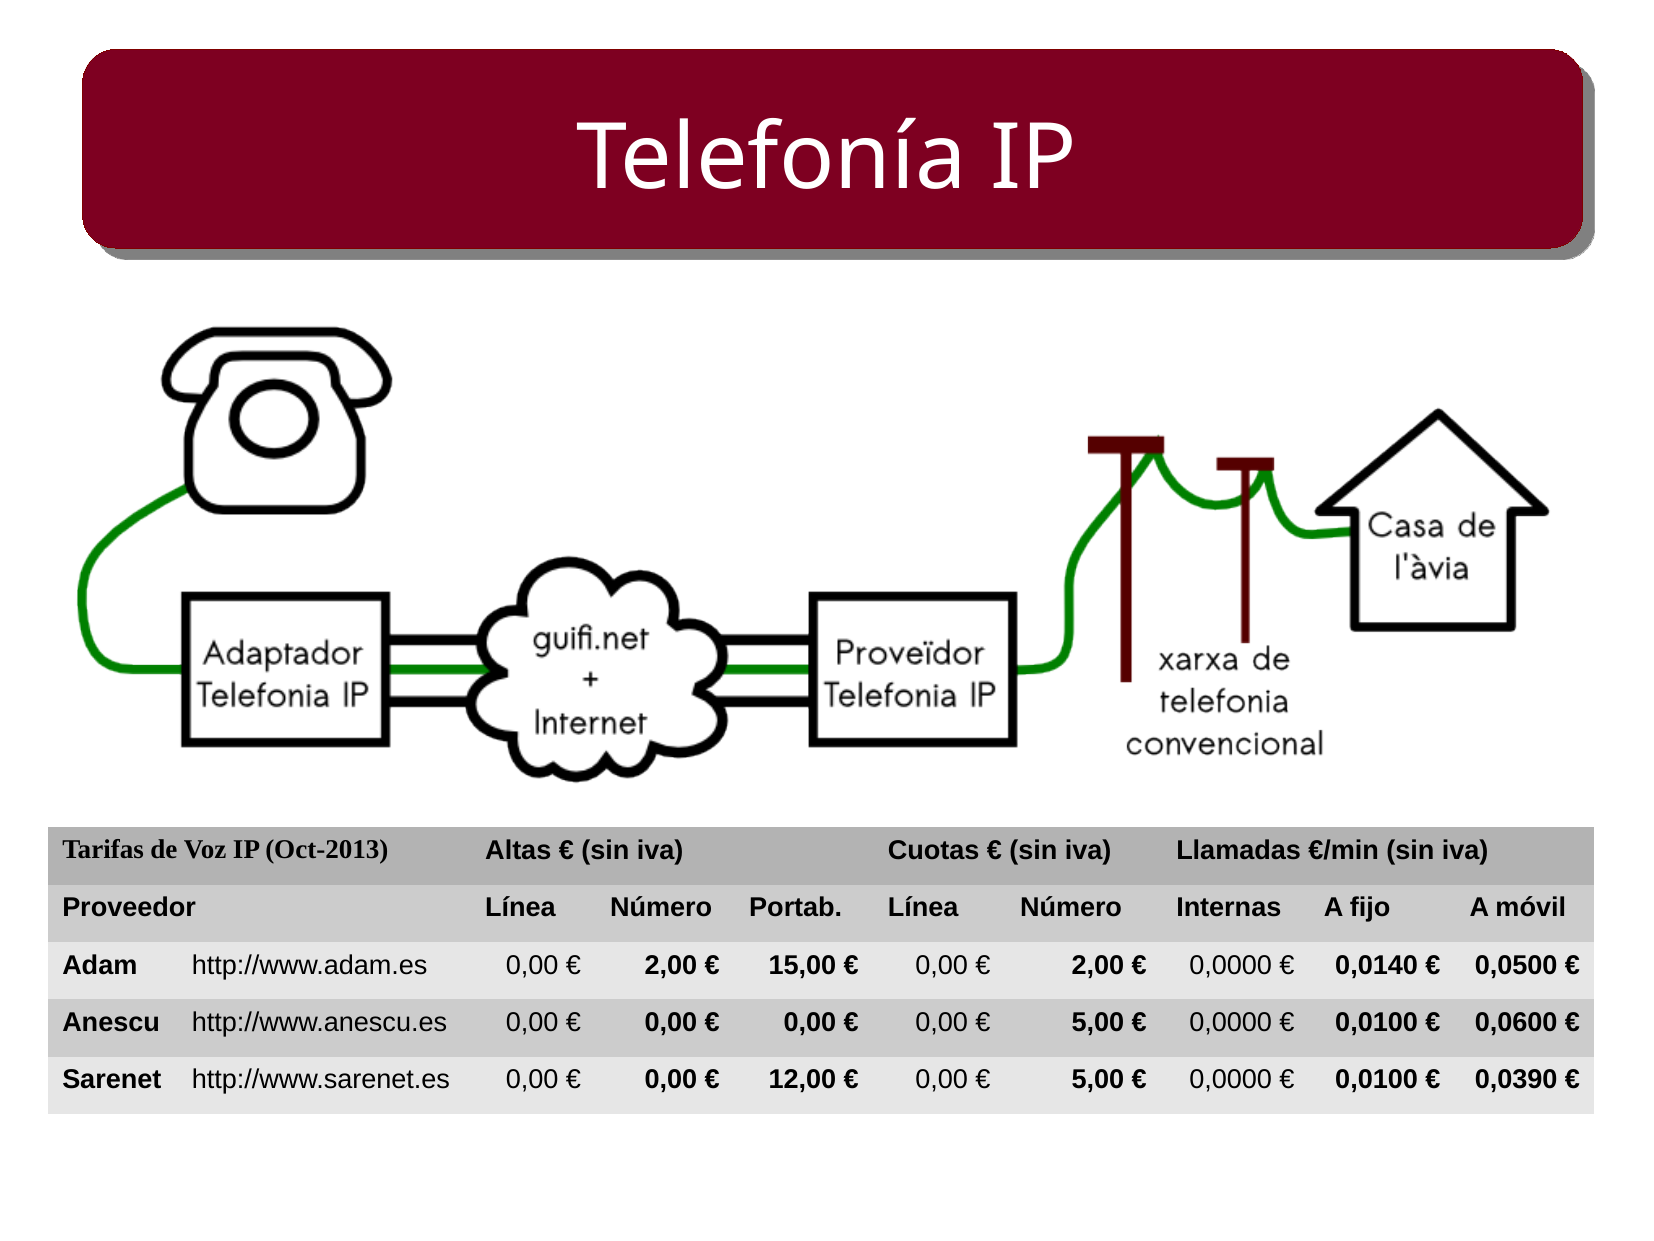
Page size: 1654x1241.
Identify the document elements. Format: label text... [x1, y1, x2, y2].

table_cell 12,00 € [734, 1057, 873, 1114]
table_cell 0,00 € [873, 942, 1005, 999]
table_cell Número [595, 885, 734, 942]
table_cell http://www.adam.es [177, 942, 470, 999]
table_cell 0,00 € [595, 1057, 734, 1114]
table_cell Adam [48, 942, 177, 999]
table_cell 5,00 € [1005, 1057, 1161, 1114]
table_cell 0,0140 € [1309, 942, 1455, 999]
table_cell 0,0000 € [1161, 942, 1309, 999]
table_cell 2,00 € [1005, 942, 1161, 999]
table_cell Proveedor [48, 885, 470, 942]
table_header Cuotas € (sin iva) [873, 827, 1161, 885]
table_header Tarifas de Voz IP (Oct-2013) [48, 827, 470, 885]
table_cell Portab. [734, 885, 873, 942]
table_cell 0,0500 € [1455, 942, 1594, 999]
table_cell 0,0100 € [1309, 1057, 1455, 1114]
table_cell 15,00 € [734, 942, 873, 999]
table_header Llamadas €/min (sin iva) [1161, 827, 1594, 885]
table_cell http://www.sarenet.es [177, 1057, 470, 1114]
table_cell 0,0390 € [1455, 1057, 1594, 1114]
table_cell 0,00 € [873, 999, 1005, 1057]
picture [68, 318, 1559, 792]
table_cell A fijo [1309, 885, 1455, 942]
table_cell 0,0000 € [1161, 1057, 1309, 1114]
table_cell 0,00 € [734, 999, 873, 1057]
table_cell 0,0100 € [1309, 999, 1455, 1057]
table_cell Línea [873, 885, 1005, 942]
table_cell 2,00 € [595, 942, 734, 999]
table_cell 0,00 € [470, 999, 595, 1057]
table_header Altas € (sin iva) [470, 827, 873, 885]
table_cell http://www.anescu.es [177, 999, 470, 1057]
table_cell 0,0000 € [1161, 999, 1309, 1057]
table_cell 0,0600 € [1455, 999, 1594, 1057]
table_cell 0,00 € [595, 999, 734, 1057]
table_cell A móvil [1455, 885, 1594, 942]
table_cell Anescu [48, 999, 177, 1057]
table_cell Número [1005, 885, 1161, 942]
table_cell 5,00 € [1005, 999, 1161, 1057]
table_cell Internas [1161, 885, 1309, 942]
table_cell 0,00 € [470, 1057, 595, 1114]
table_cell Sarenet [48, 1057, 177, 1114]
title Telefonía IP [82, 49, 1571, 257]
table_cell 0,00 € [470, 942, 595, 999]
table_cell Línea [470, 885, 595, 942]
table_cell 0,00 € [873, 1057, 1005, 1114]
